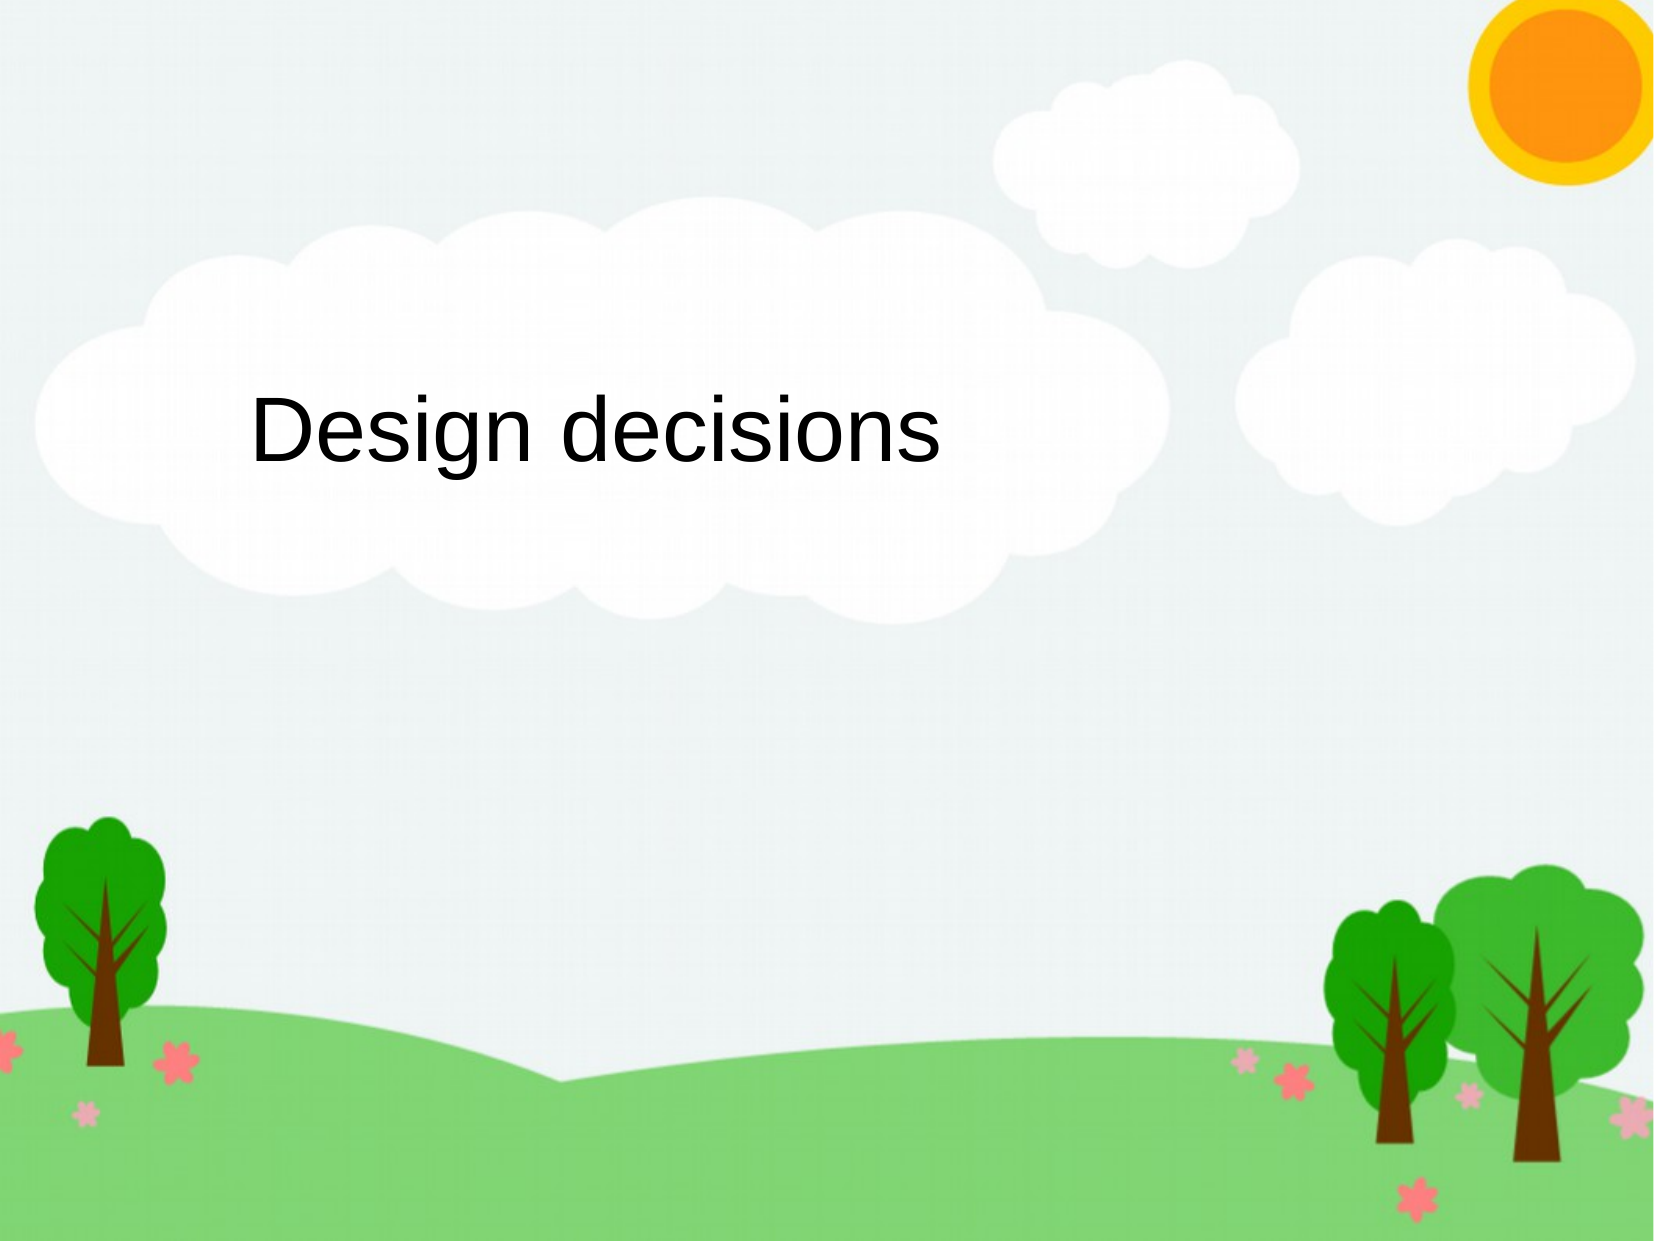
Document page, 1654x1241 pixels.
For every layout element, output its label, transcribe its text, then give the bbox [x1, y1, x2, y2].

title Design decisions [23, 283, 1170, 577]
picture [0, 0, 1654, 1241]
